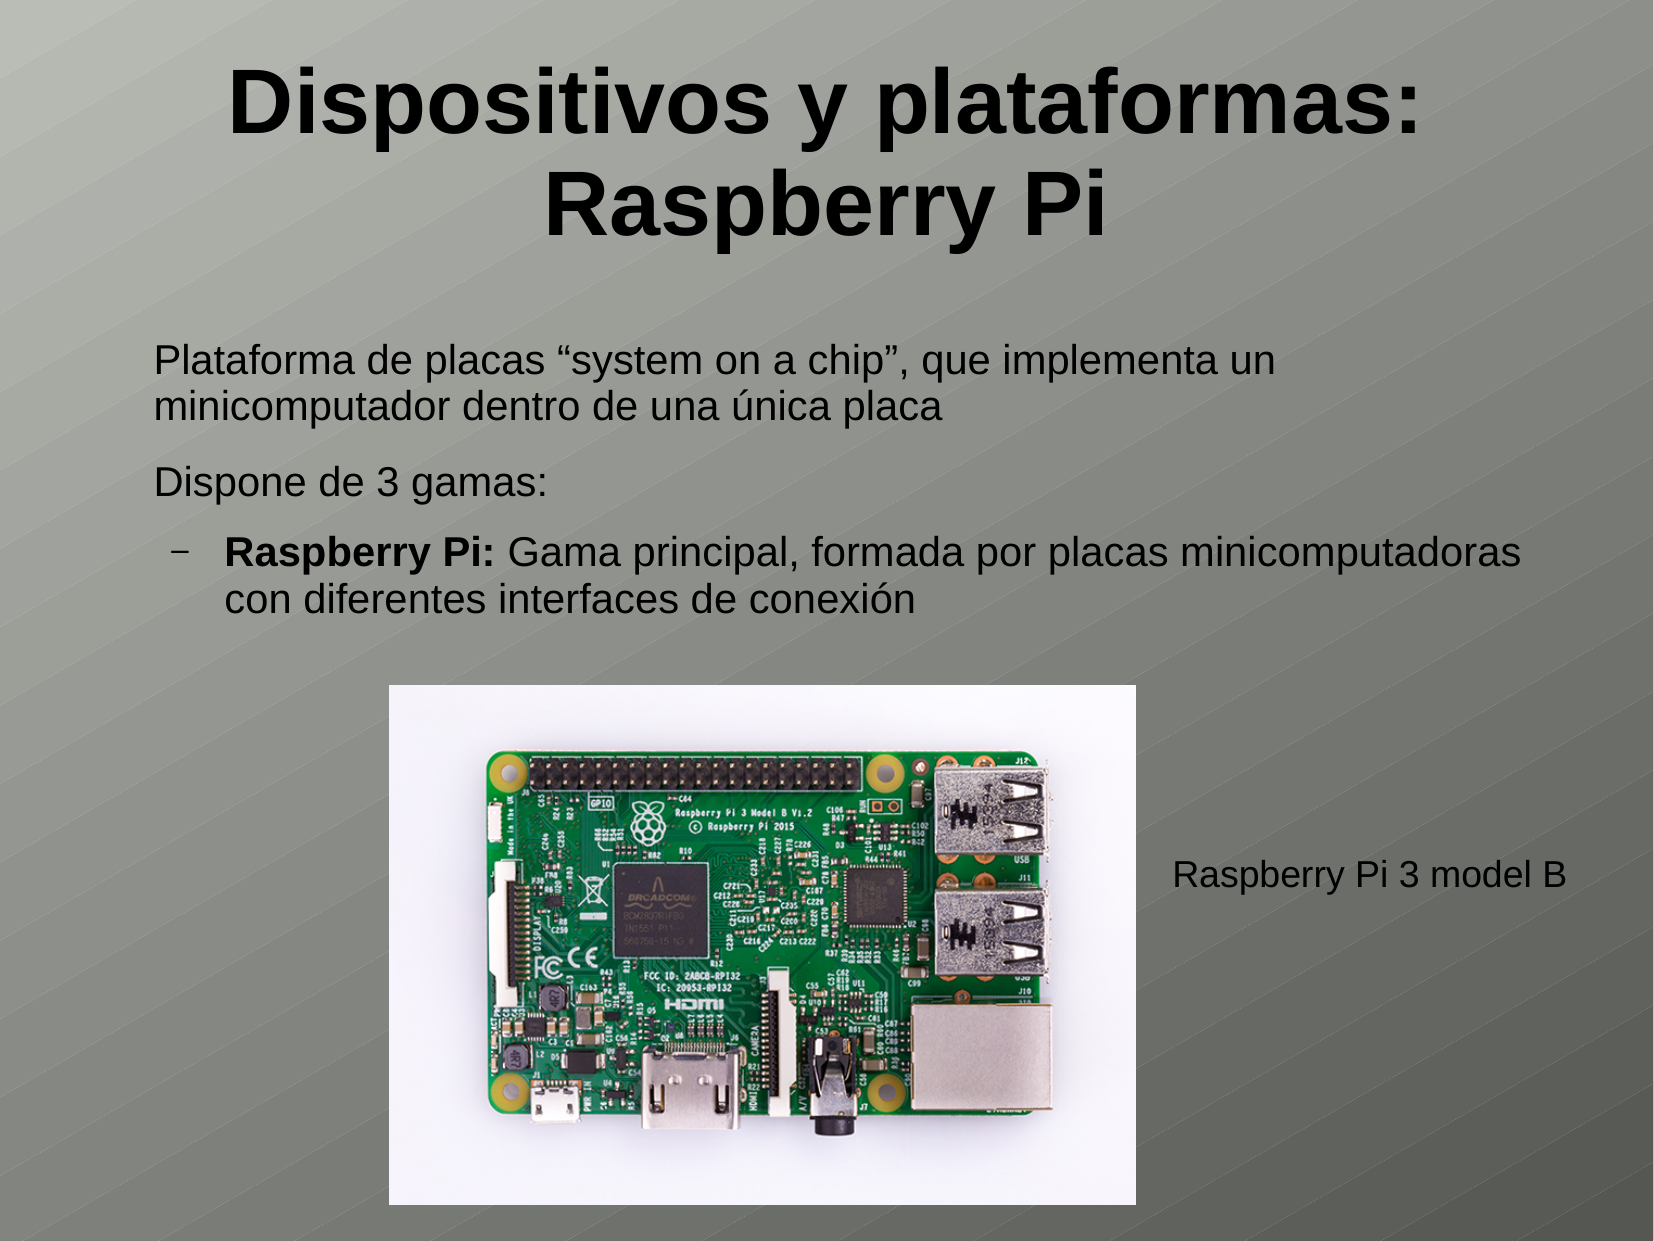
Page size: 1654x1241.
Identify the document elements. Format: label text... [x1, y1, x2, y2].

title Dispositivos y plataformas: Raspberry Pi [82, 49, 1571, 257]
text_box Raspberry Pi 3 model B [1157, 846, 1583, 945]
picture [389, 685, 1136, 1205]
list Plataforma de placas “system on a chip”, que implementa un minicomputador dentro de una única placa Dispone de 3 gamas: Raspberry Pi: Gama principal, formada por placas minicomputadoras con diferentes interfaces de conexión [82, 290, 1571, 1182]
